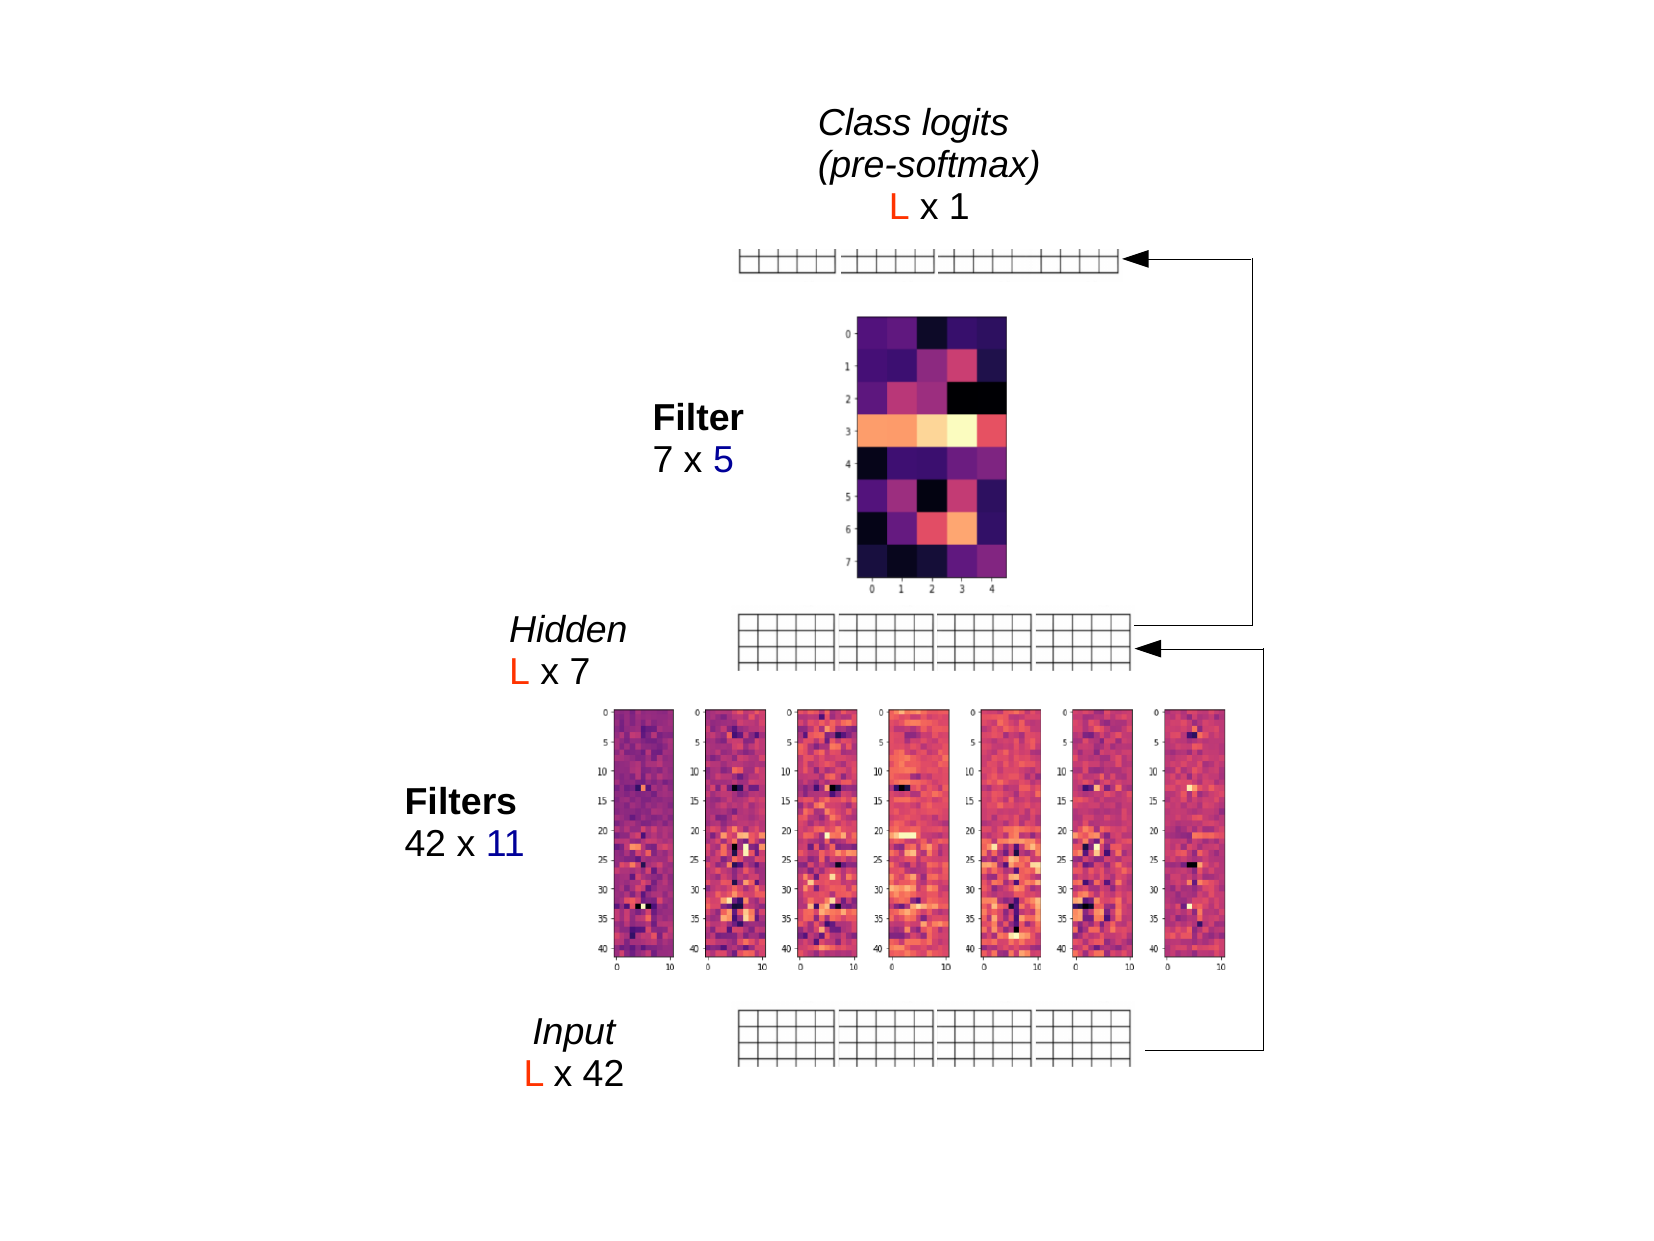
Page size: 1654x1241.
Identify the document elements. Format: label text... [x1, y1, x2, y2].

text_box Input L x 42 [508, 1002, 677, 1110]
picture [841, 249, 1123, 282]
picture [840, 314, 1009, 596]
text_box Hidden L x 7 [494, 601, 674, 701]
picture [732, 249, 840, 282]
picture [593, 701, 1238, 983]
text_box Class logits (pre-softmax) L x 1 [803, 94, 1063, 236]
text_box Filters 42 x 11 [389, 772, 561, 956]
picture [731, 605, 1135, 671]
picture [731, 1001, 1135, 1067]
text_box Filter 7 x 5 [637, 388, 827, 496]
